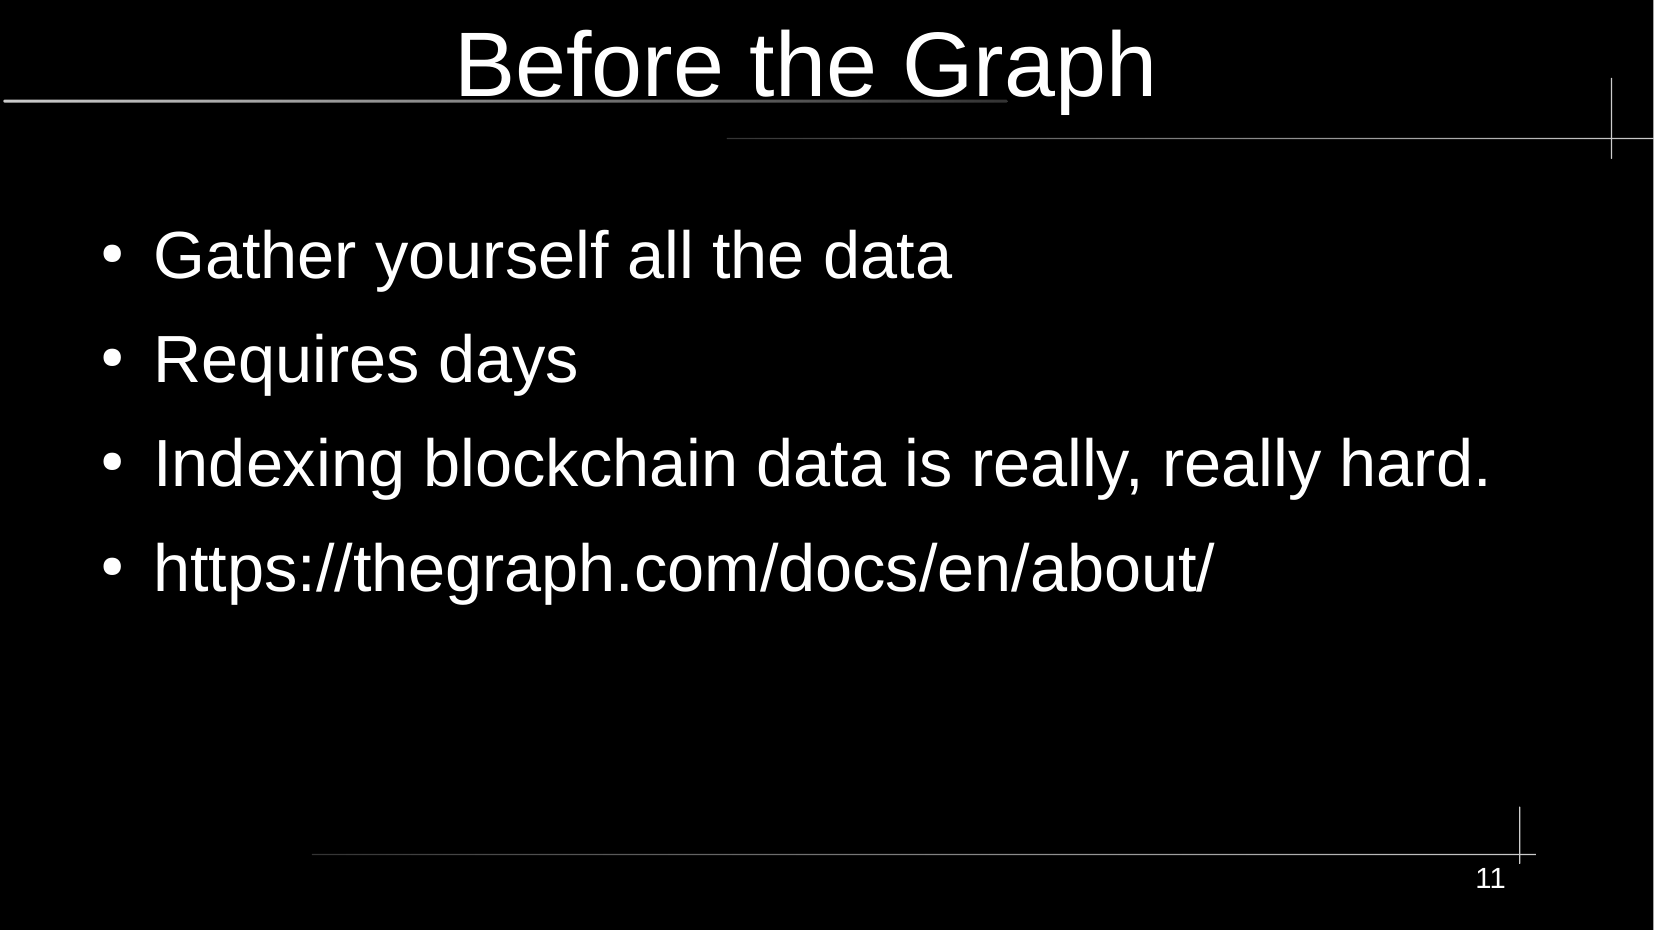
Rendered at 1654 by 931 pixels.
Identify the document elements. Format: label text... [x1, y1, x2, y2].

list Gather yourself all the data Requires days Indexing blockchain data is really, really hard. https://thegraph.com/docs/en/about/ [82, 217, 1571, 758]
title Before the Graph [23, 11, 1589, 119]
